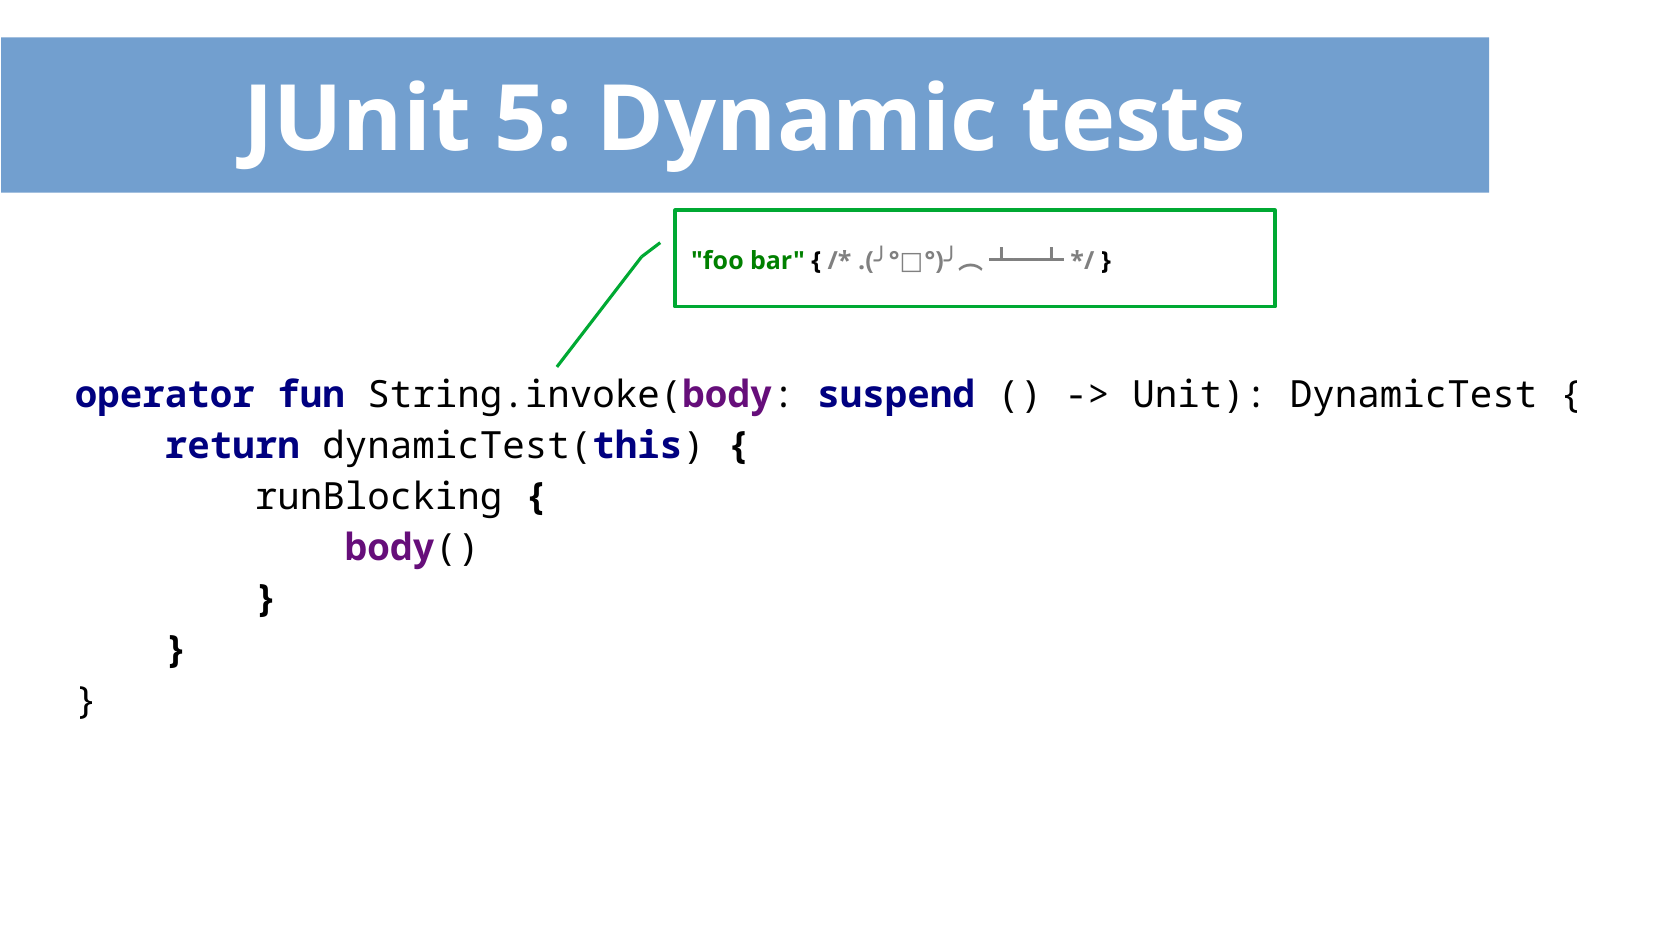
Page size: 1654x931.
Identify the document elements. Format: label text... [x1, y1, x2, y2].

text_box operator fun String.invoke(body: suspend () -> Unit): DynamicTest { return dynamicTest(this) { runBlocking { body() } } } [60, 360, 1598, 691]
text_box "foo bar" { /* .(╯°□°)╯︵ ┻━┻ */ } [675, 210, 1275, 307]
title JUnit 5: Dynamic tests [1, 37, 1490, 193]
